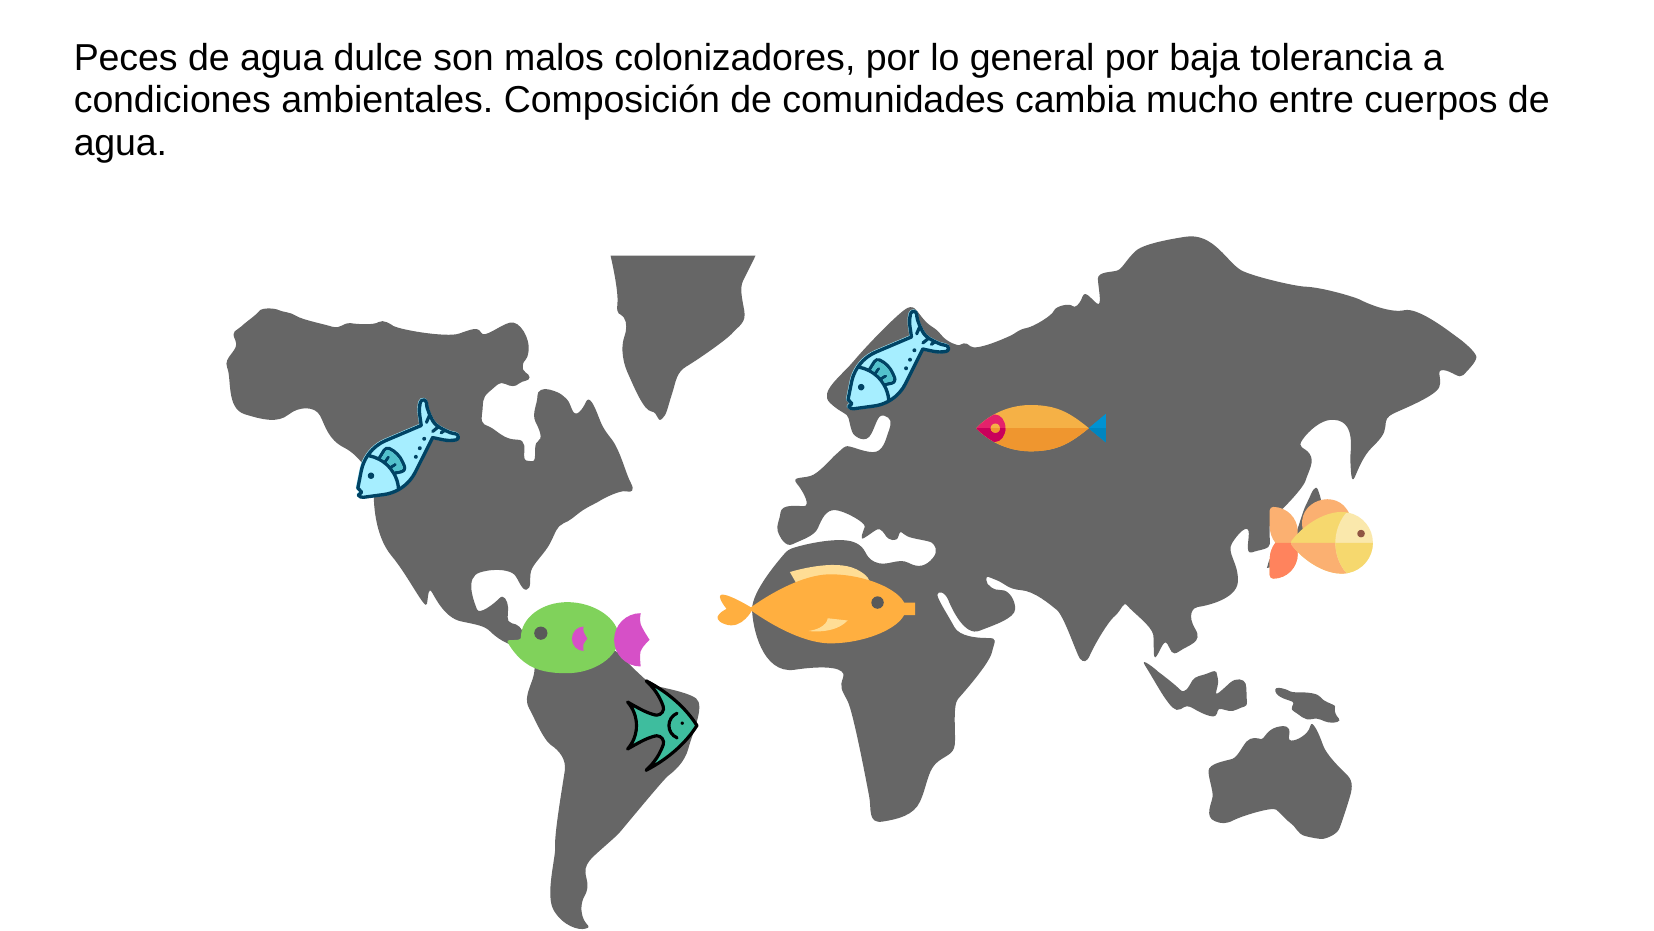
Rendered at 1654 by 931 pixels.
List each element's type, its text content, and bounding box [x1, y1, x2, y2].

picture [226, 236, 1477, 930]
text_box Peces de agua dulce son malos colonizadores, por lo general por baja tolerancia a condiciones ambientales. Composición de comunidades cambia mucho entre cuerpos de agua. [59, 29, 1595, 171]
